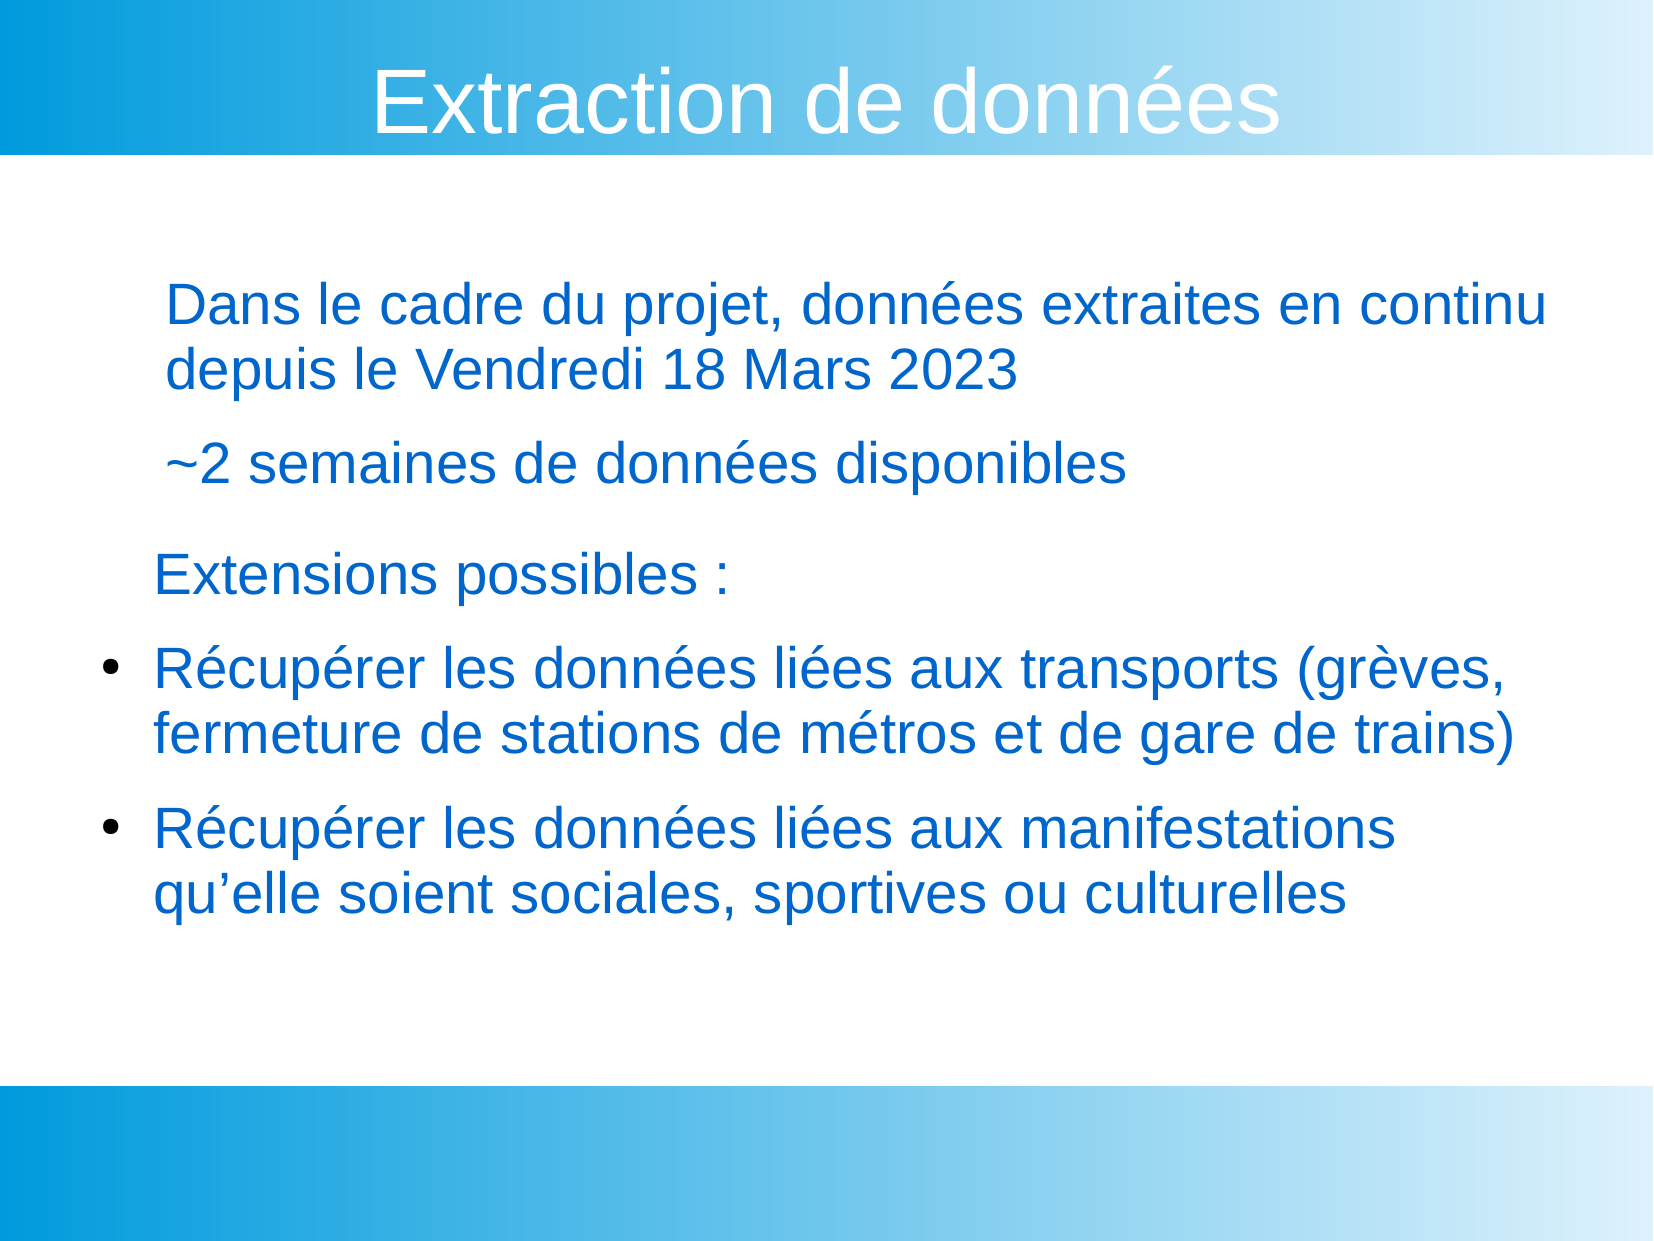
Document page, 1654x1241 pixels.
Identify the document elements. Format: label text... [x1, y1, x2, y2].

list Dans le cadre du projet, données extraites en continu depuis le Vendredi 18 Mars 2023 ~2 semaines de données disponibles [94, 271, 1595, 520]
list Extensions possibles : Récupérer les données liées aux transports (grèves, fermeture de stations de métros et de gare de trains) Récupérer les données liées aux manifestations qu’elle soient sociales, sportives ou culturelles [82, 541, 1571, 1241]
title Extraction de données [82, 49, 1571, 155]
